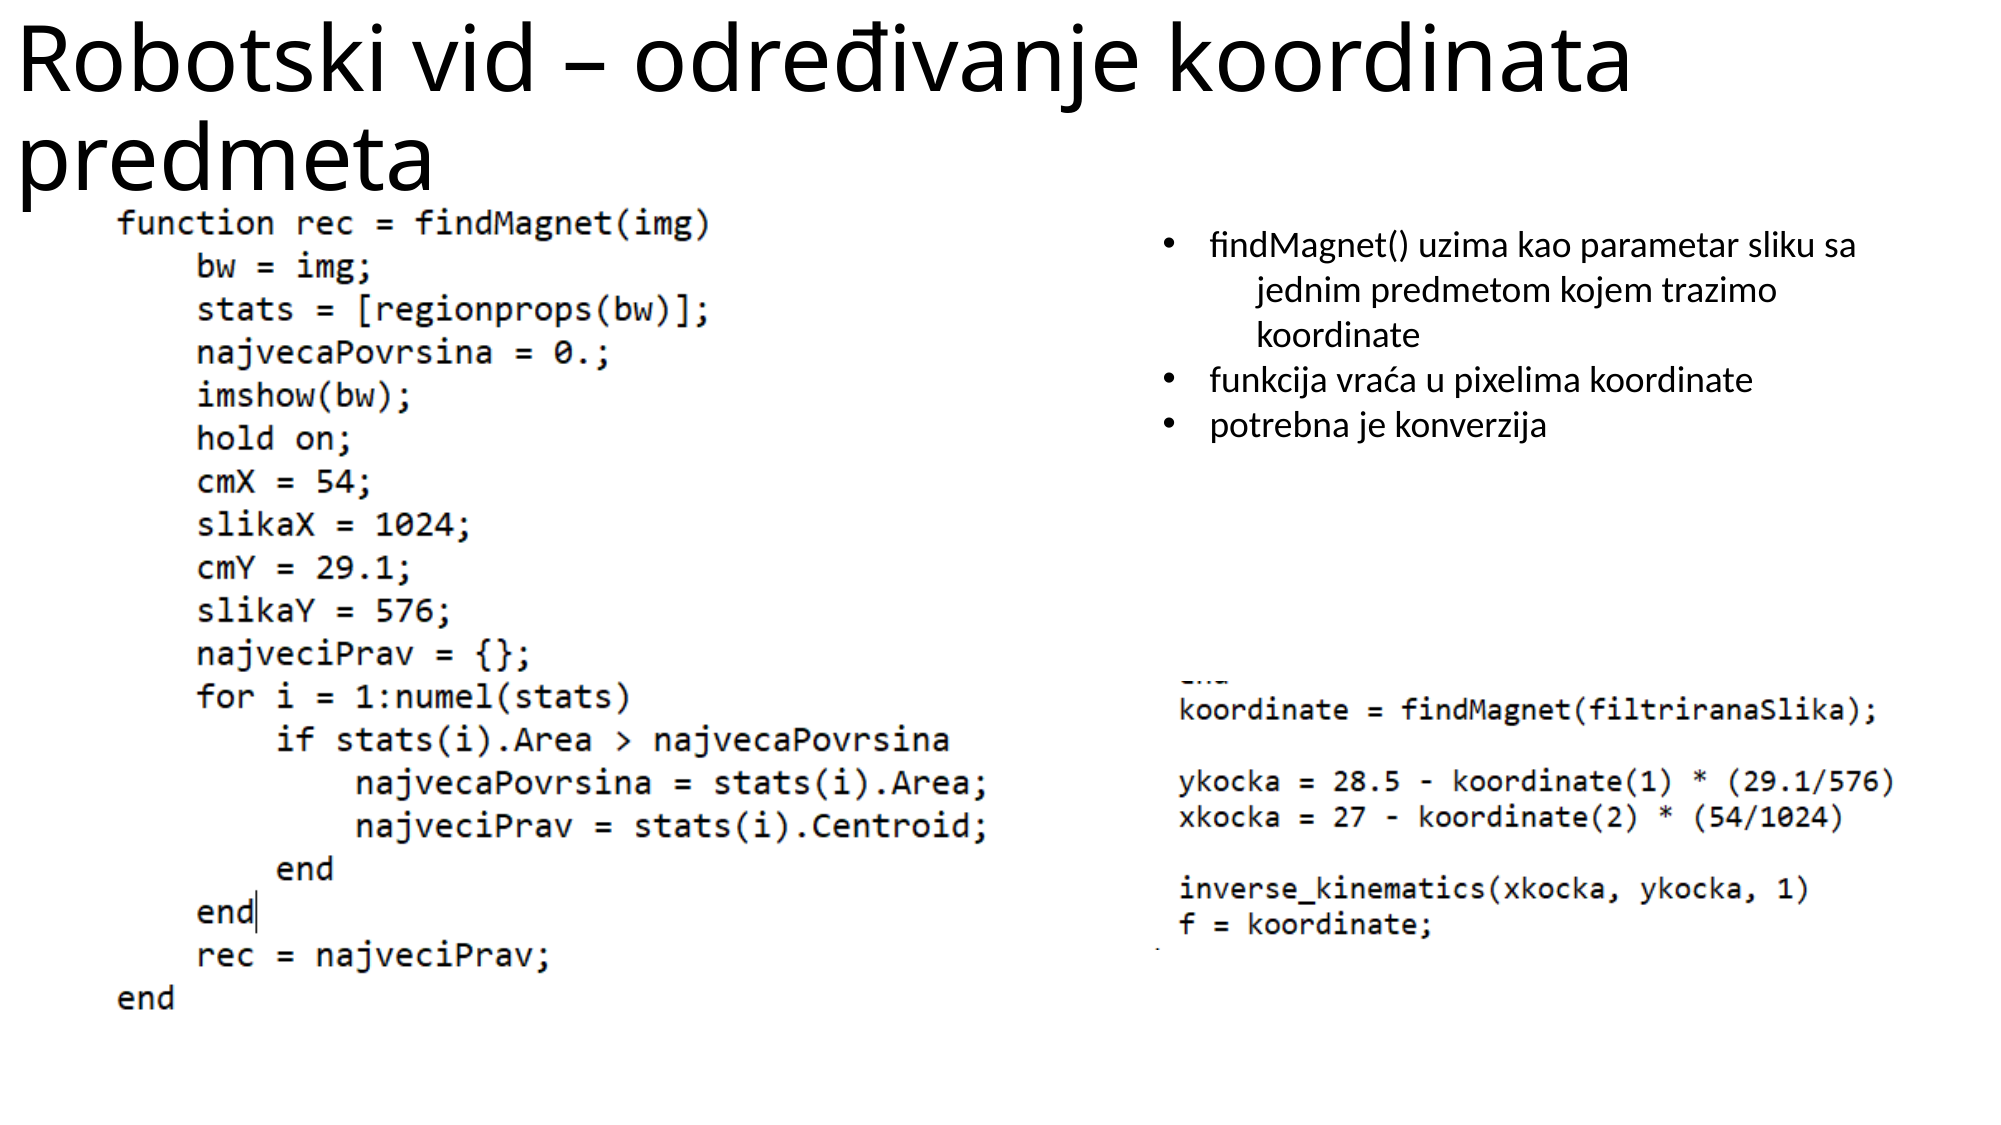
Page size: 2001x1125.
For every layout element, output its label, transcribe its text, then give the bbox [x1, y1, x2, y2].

picture [115, 205, 1001, 1023]
text_box findMagnet() uzima kao parametar sliku sa jednim predmetom kojem trazimo koordinate funkcija vraća u pixelima koordinate potrebna je konverzija [1147, 212, 1949, 410]
picture [1115, 681, 1917, 950]
title Robotski vid – određivanje koordinata predmeta [0, 3, 1984, 221]
